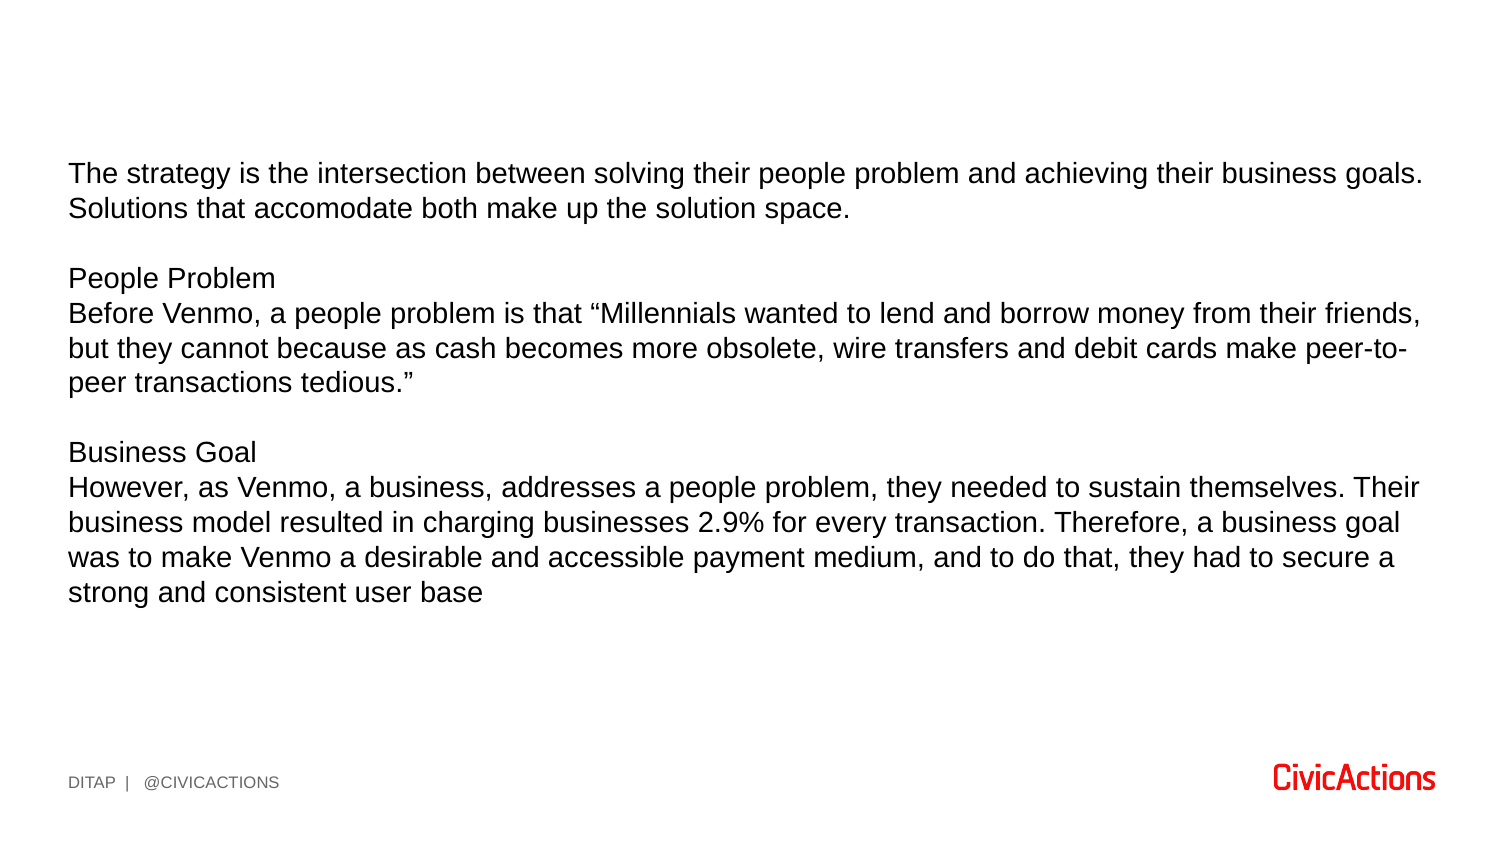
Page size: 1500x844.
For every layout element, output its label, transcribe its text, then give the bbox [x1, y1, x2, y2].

picture [1271, 758, 1438, 795]
text_box The strategy is the intersection between solving their people problem and achieving their business goals. Solutions that accomodate both make up the solution space. People Problem Before Venmo, a people problem is that “Millennials wanted to lend and borrow money from their friends, but they cannot because as cash becomes more obsolete, wire transfers and debit cards make peer-to-peer transactions tedious.” Business Goal However, as Venmo, a business, addresses a people problem, they needed to sustain themselves. Their business model resulted in charging businesses 2.9% for every transaction. Therefore, a business goal was to make Venmo a desirable and accessible payment medium, and to do that, they had to secure a strong and consistent user base [53, 139, 1449, 705]
